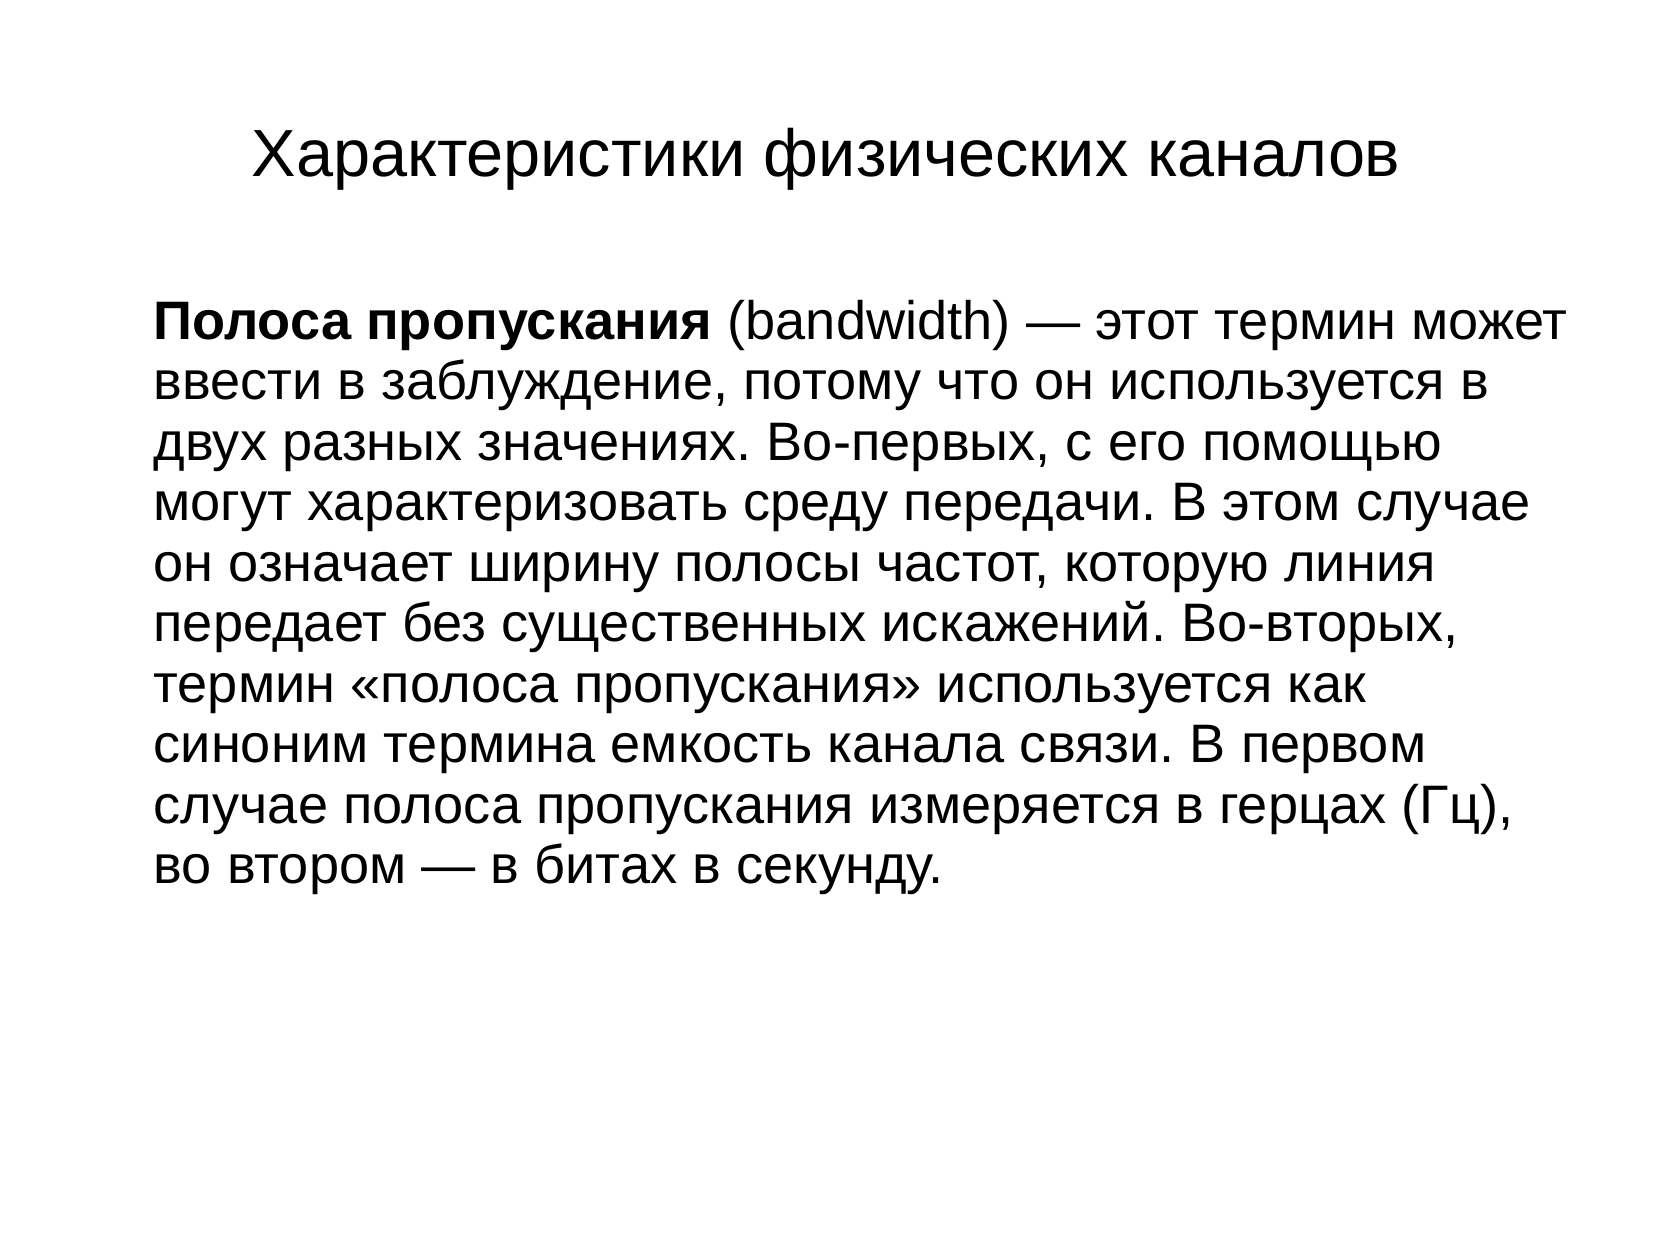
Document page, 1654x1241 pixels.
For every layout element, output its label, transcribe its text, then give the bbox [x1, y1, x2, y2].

list Полоса пропускания (bandwidth) — этот термин может ввести в заблуждение, по­тому что он используется в двух разных значениях. Во-первых, с его помощью могут характеризовать среду передачи. В этом случае он означает ширину полосы частот, которую линия передает без существенных искажений. Во-вторых, термин «полоса пропускания» используется как синоним термина емкость канала связи. В первом случае полоса пропускания измеря­ется в герцах (Гц), во втором — в битах в секунду. [82, 290, 1571, 1052]
title Характеристики физических каналов [82, 49, 1571, 257]
